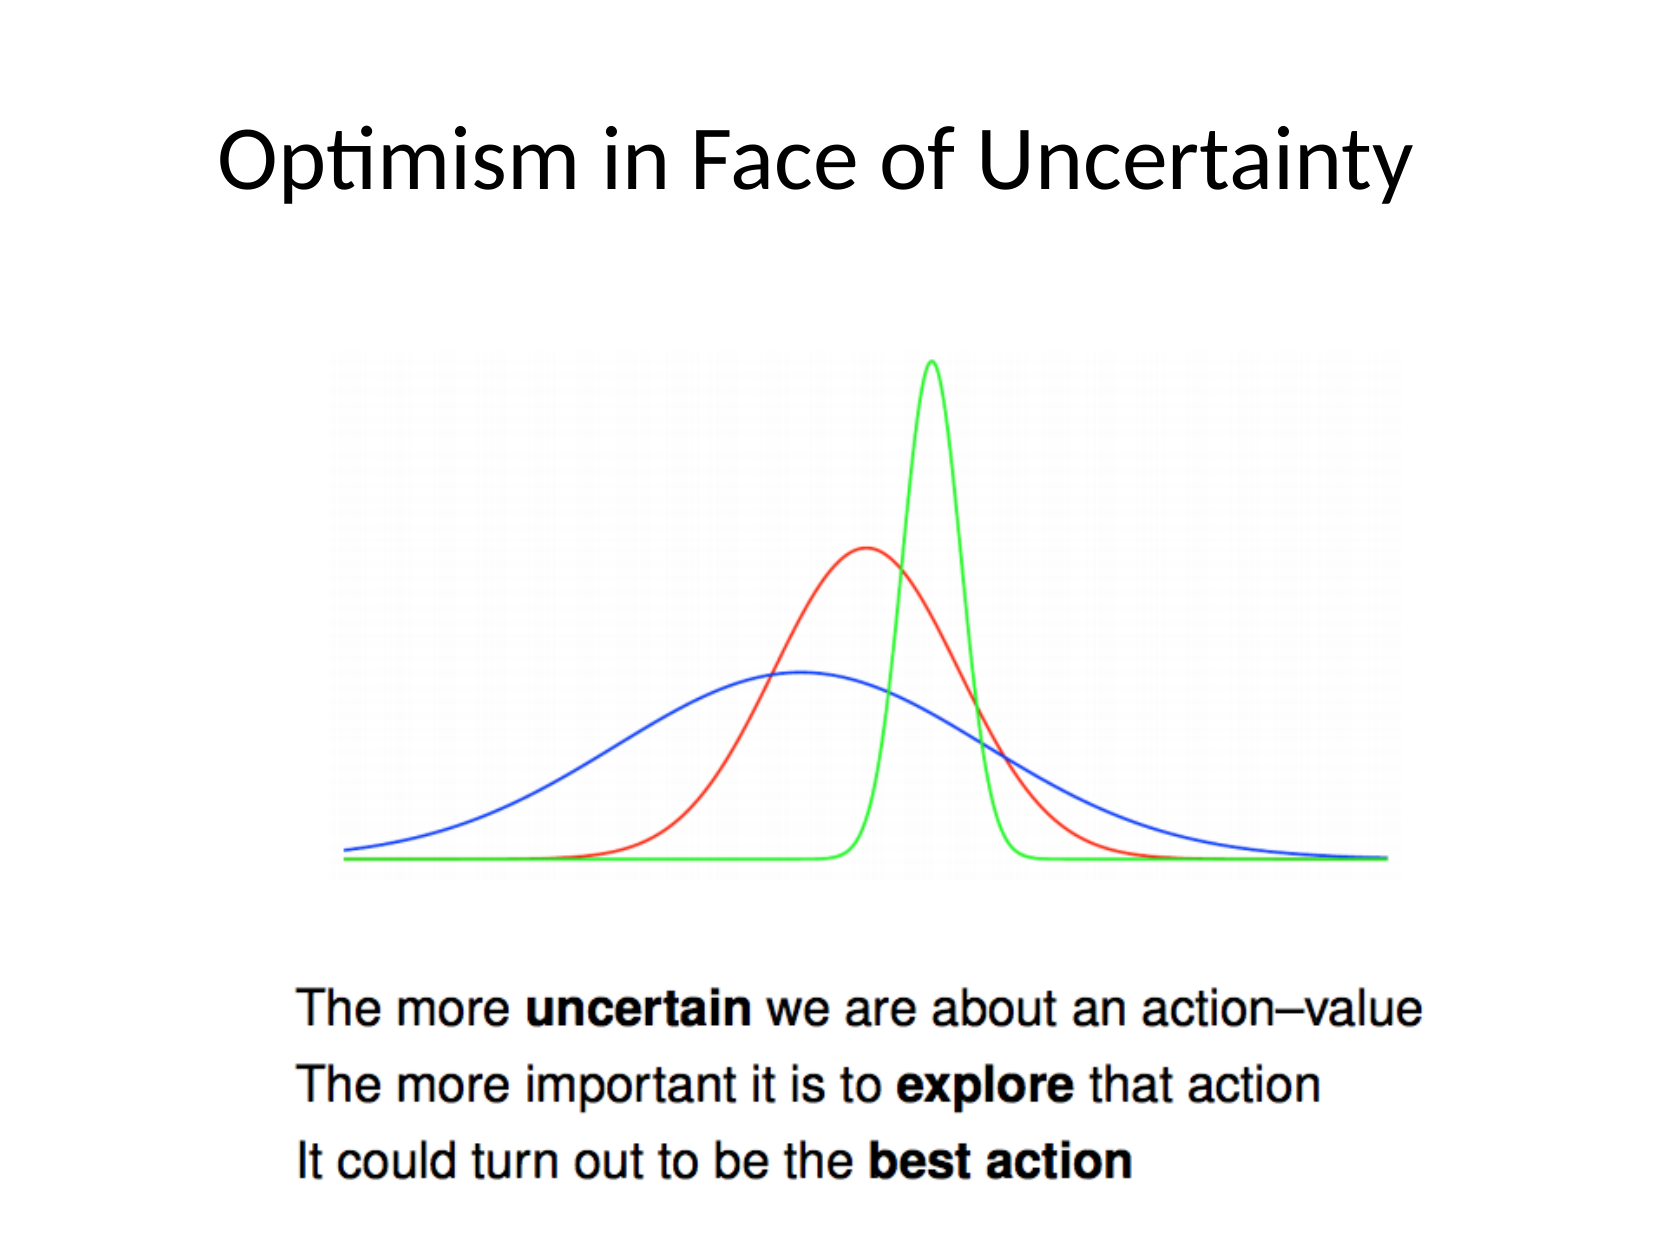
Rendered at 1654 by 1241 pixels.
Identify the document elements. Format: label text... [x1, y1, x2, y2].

title Optimism in Face of Uncertainty [82, 49, 1571, 257]
picture [285, 280, 1486, 1228]
